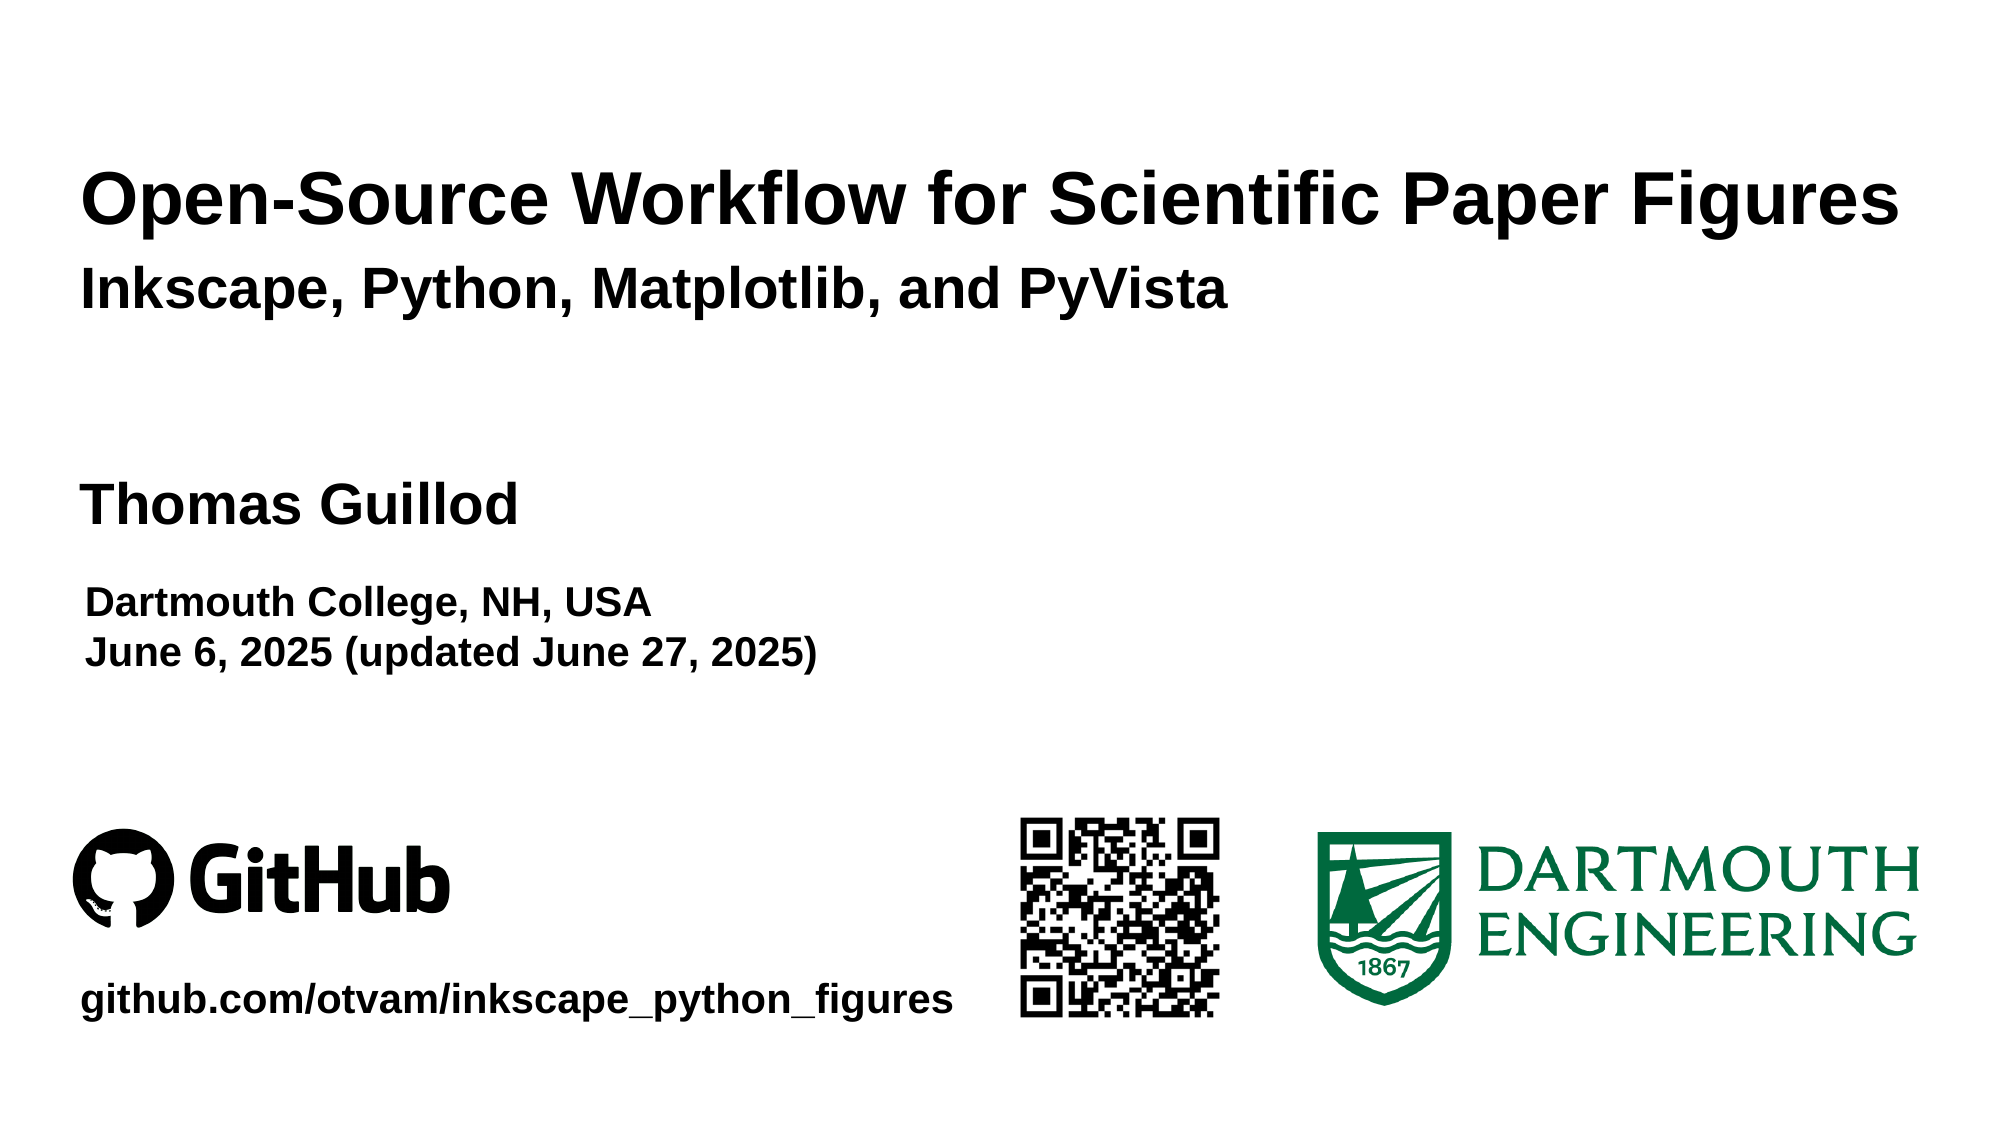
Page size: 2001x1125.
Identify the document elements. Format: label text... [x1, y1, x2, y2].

text_box github.com/otvam/inkscape_python_figures [65, 970, 1256, 1047]
picture [69, 812, 453, 946]
text_box Dartmouth College, NH, USA June 6, 2025 (updated June 27, 2025) [69, 567, 2000, 683]
picture [996, 793, 1243, 1041]
title Open-Source Workflow for Scientific Paper Figures Inkscape, Python, Matplotlib, and PyVista [65, 119, 1996, 362]
picture [1317, 832, 1467, 1007]
picture [1476, 834, 1919, 1008]
text_box Thomas Guillod [65, 458, 2000, 544]
